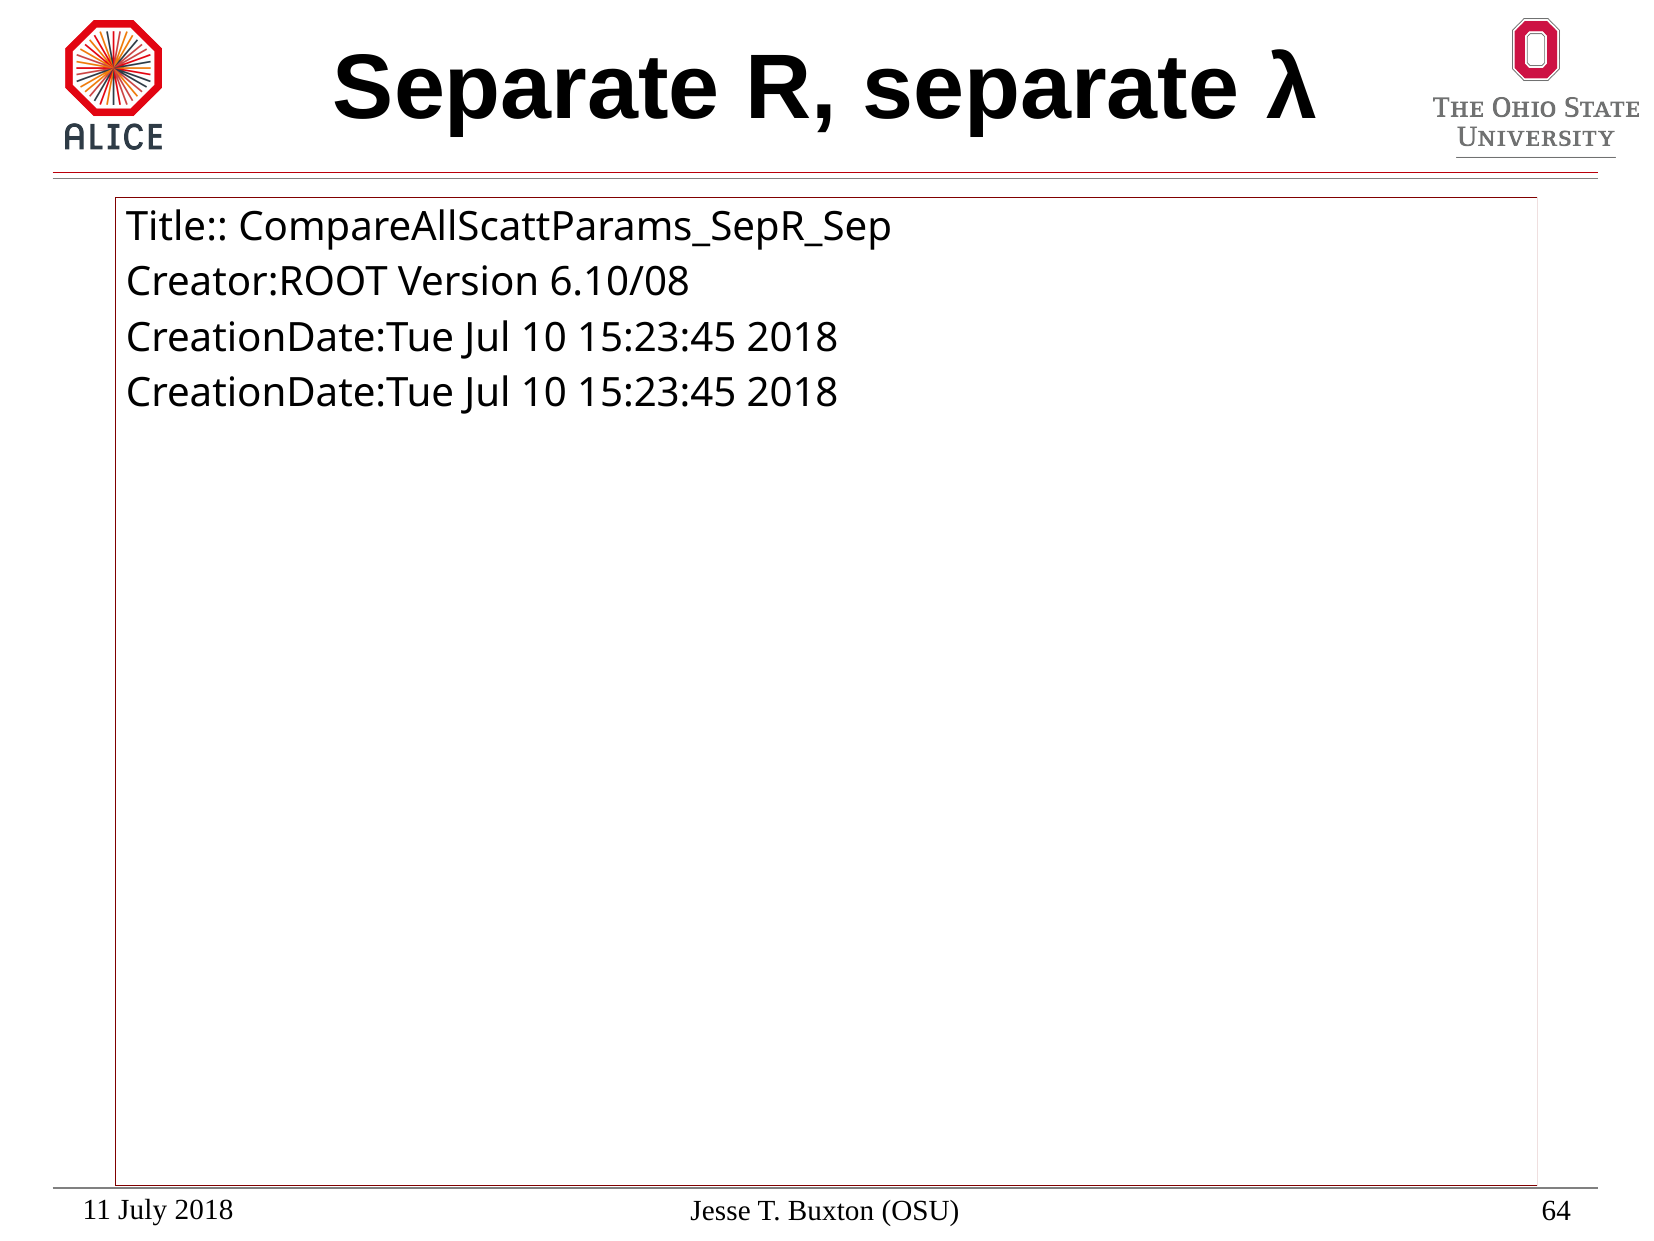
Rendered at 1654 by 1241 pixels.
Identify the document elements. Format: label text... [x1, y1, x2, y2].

picture [1513, 5, 1642, 171]
picture [65, 20, 137, 150]
picture [112, 195, 1538, 1186]
title Separate R, separate λ [137, 1, 1513, 172]
